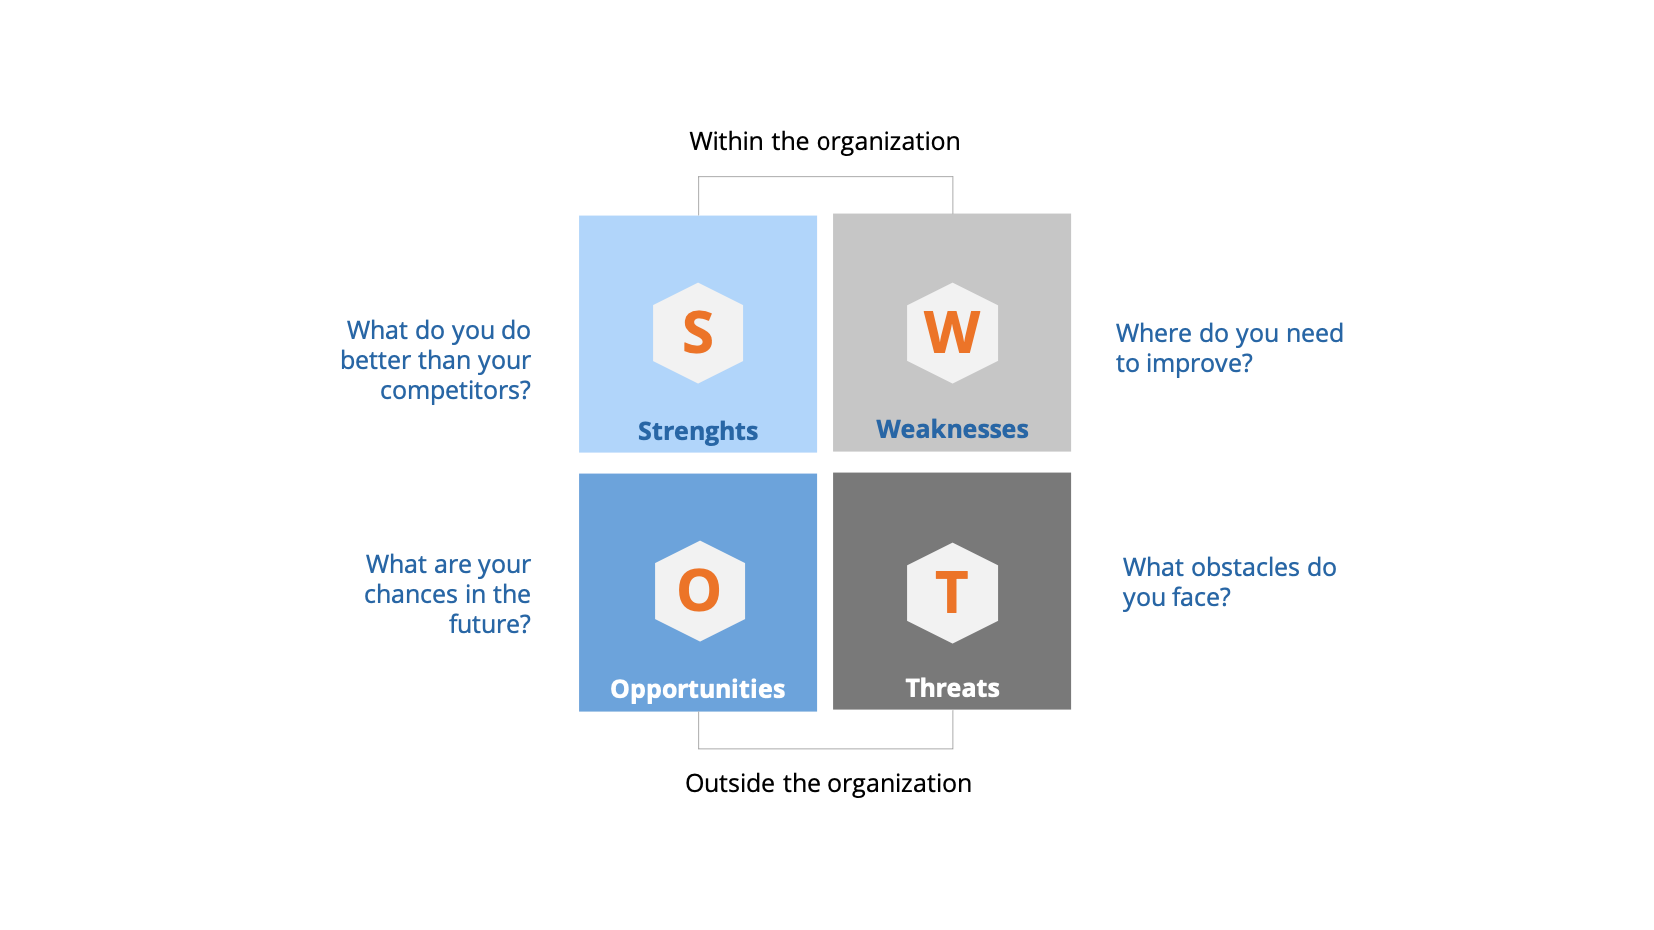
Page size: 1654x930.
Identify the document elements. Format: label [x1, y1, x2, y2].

picture [262, 117, 1391, 813]
